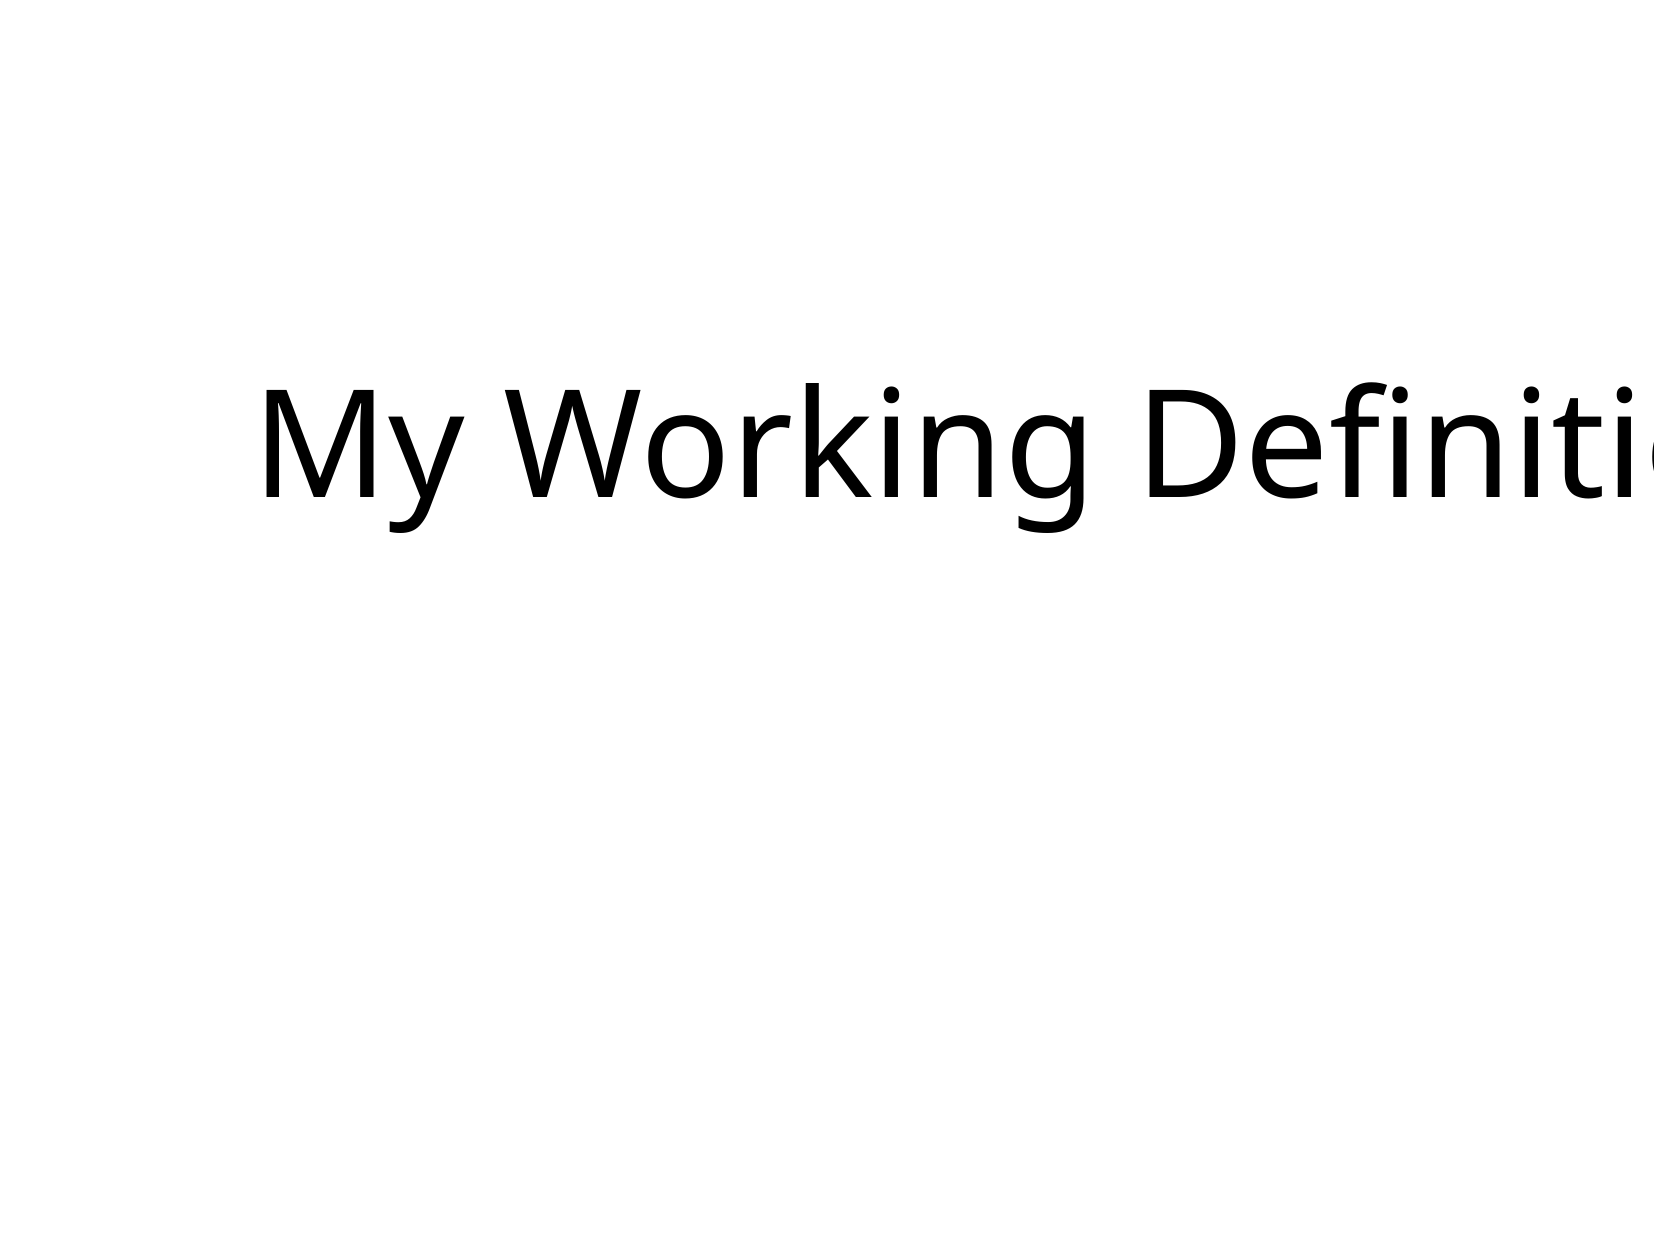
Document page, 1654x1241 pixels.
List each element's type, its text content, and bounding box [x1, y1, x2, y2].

text_box My Working Definition [237, 330, 1417, 483]
